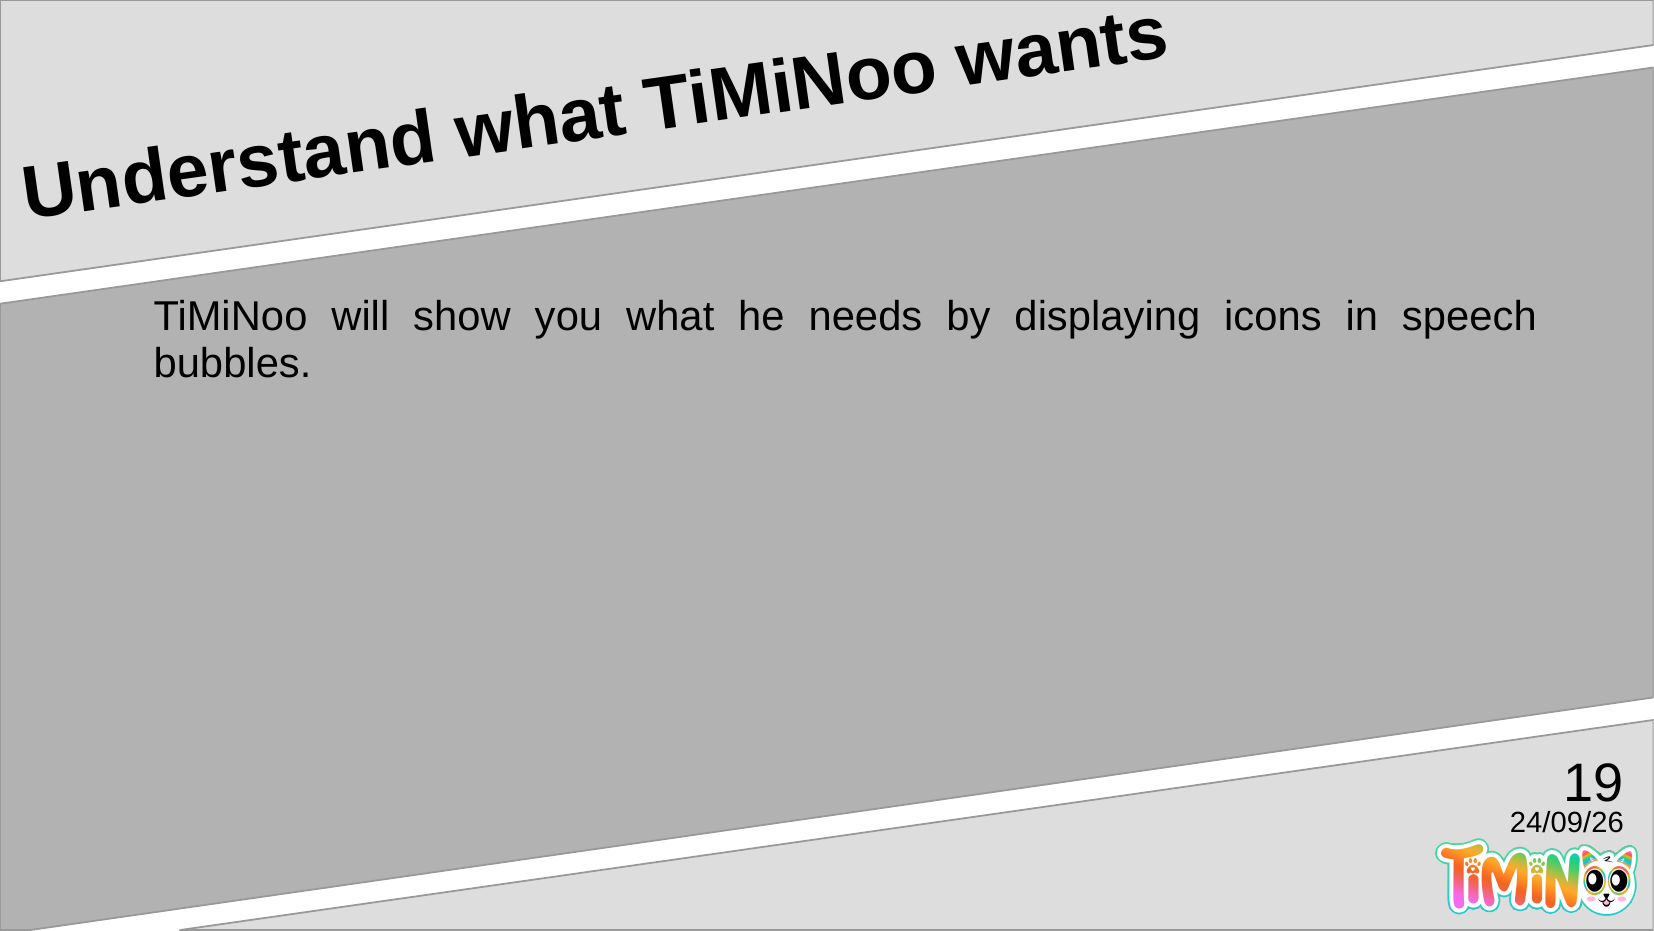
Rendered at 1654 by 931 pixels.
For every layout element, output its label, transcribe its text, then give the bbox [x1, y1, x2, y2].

title Understand what TiMiNoo wants [11, 0, 1496, 272]
picture [1435, 838, 1638, 916]
list TiMiNoo will show you what he needs by displaying icons in speech bubbles. [82, 292, 1538, 833]
